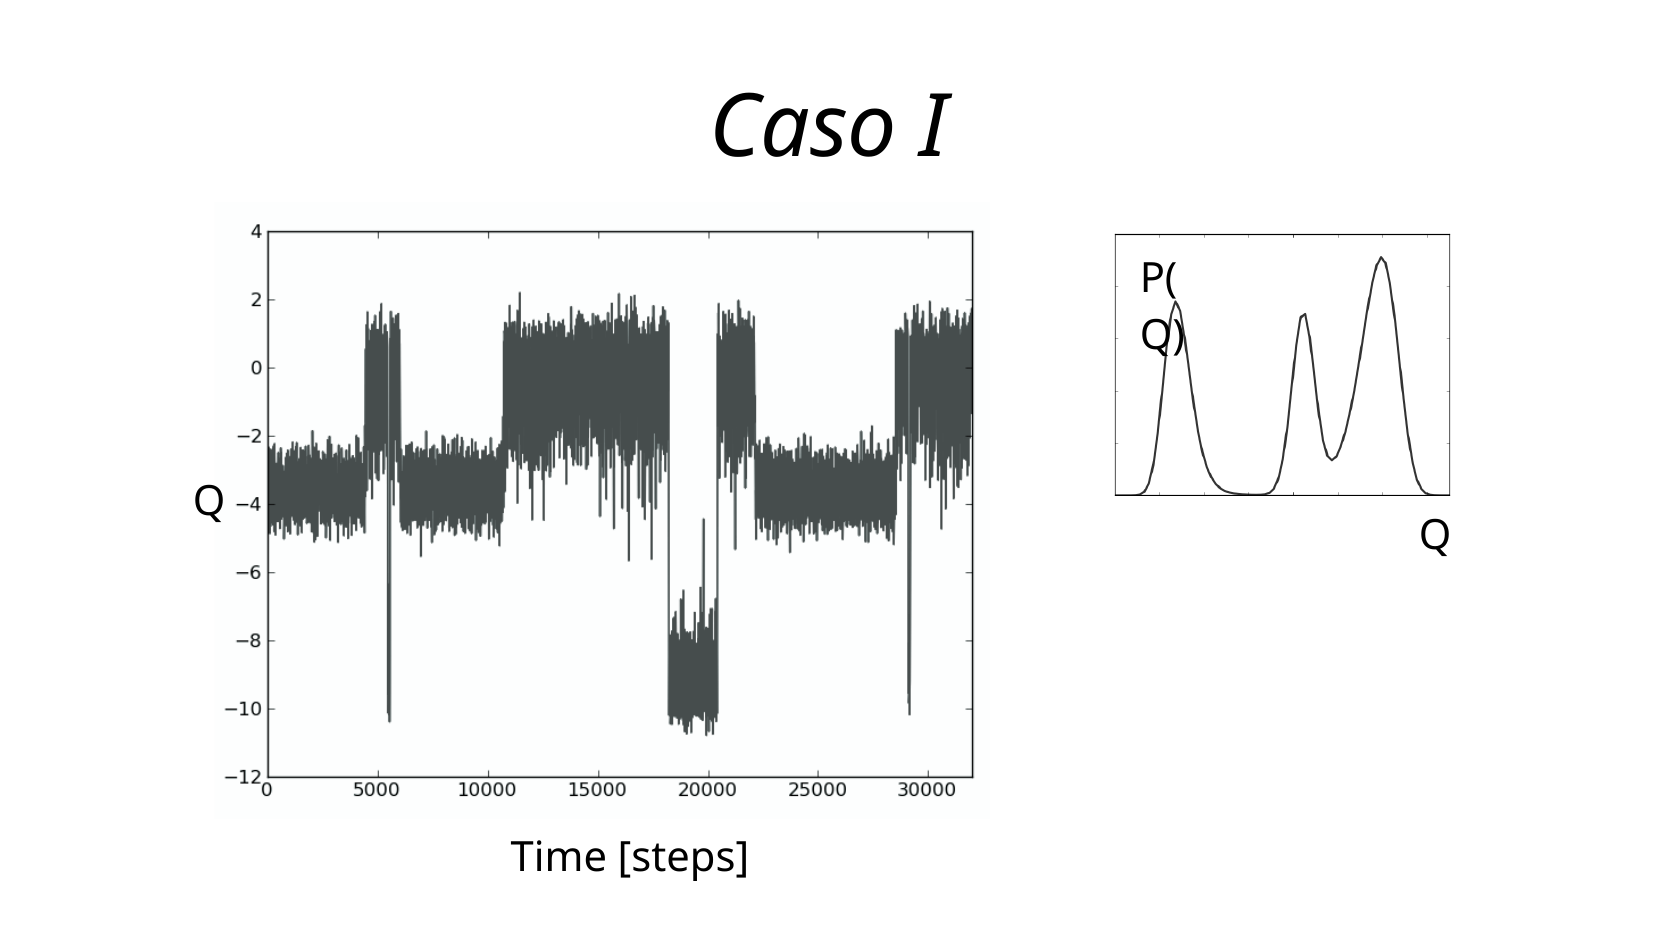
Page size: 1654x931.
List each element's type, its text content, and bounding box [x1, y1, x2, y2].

text_box Time [steps] [495, 819, 777, 889]
text_box P(Q) [1125, 240, 1225, 294]
picture [1113, 231, 1454, 496]
picture [214, 202, 991, 819]
text_box Caso I [123, 55, 1534, 159]
text_box Q [1404, 497, 1456, 551]
text_box Q [178, 462, 245, 533]
